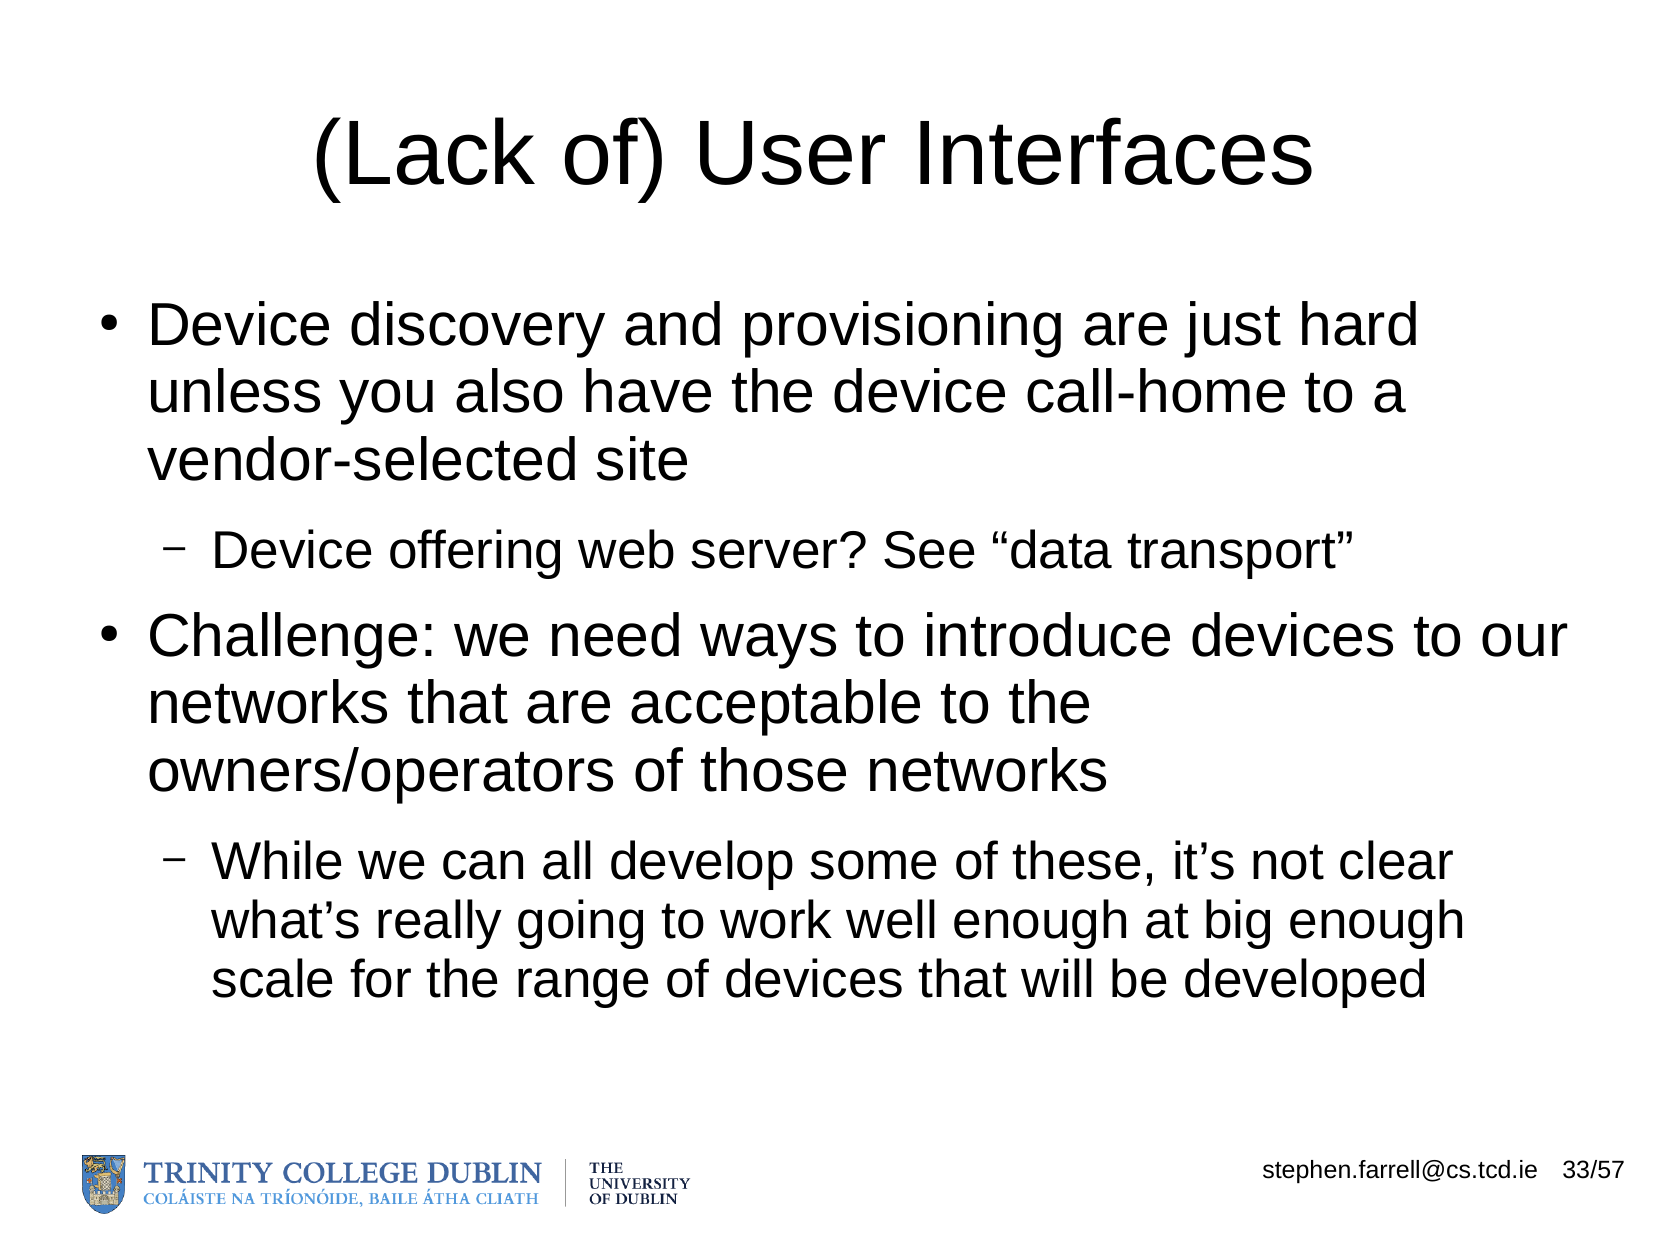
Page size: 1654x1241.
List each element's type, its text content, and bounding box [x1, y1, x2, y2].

title (Lack of) User Interfaces [82, 49, 1571, 257]
list Device discovery and provisioning are just hard unless you also have the device call-home to a vendor-selected site Device offering web server? See “data transport” Challenge: we need ways to introduce devices to our networks that are acceptable to the owners/operators of those networks While we can all develop some of these, it’s not clear what’s really going to work well enough at big enough scale for the range of devices that will be developed [82, 290, 1571, 1010]
picture [82, 1155, 694, 1214]
